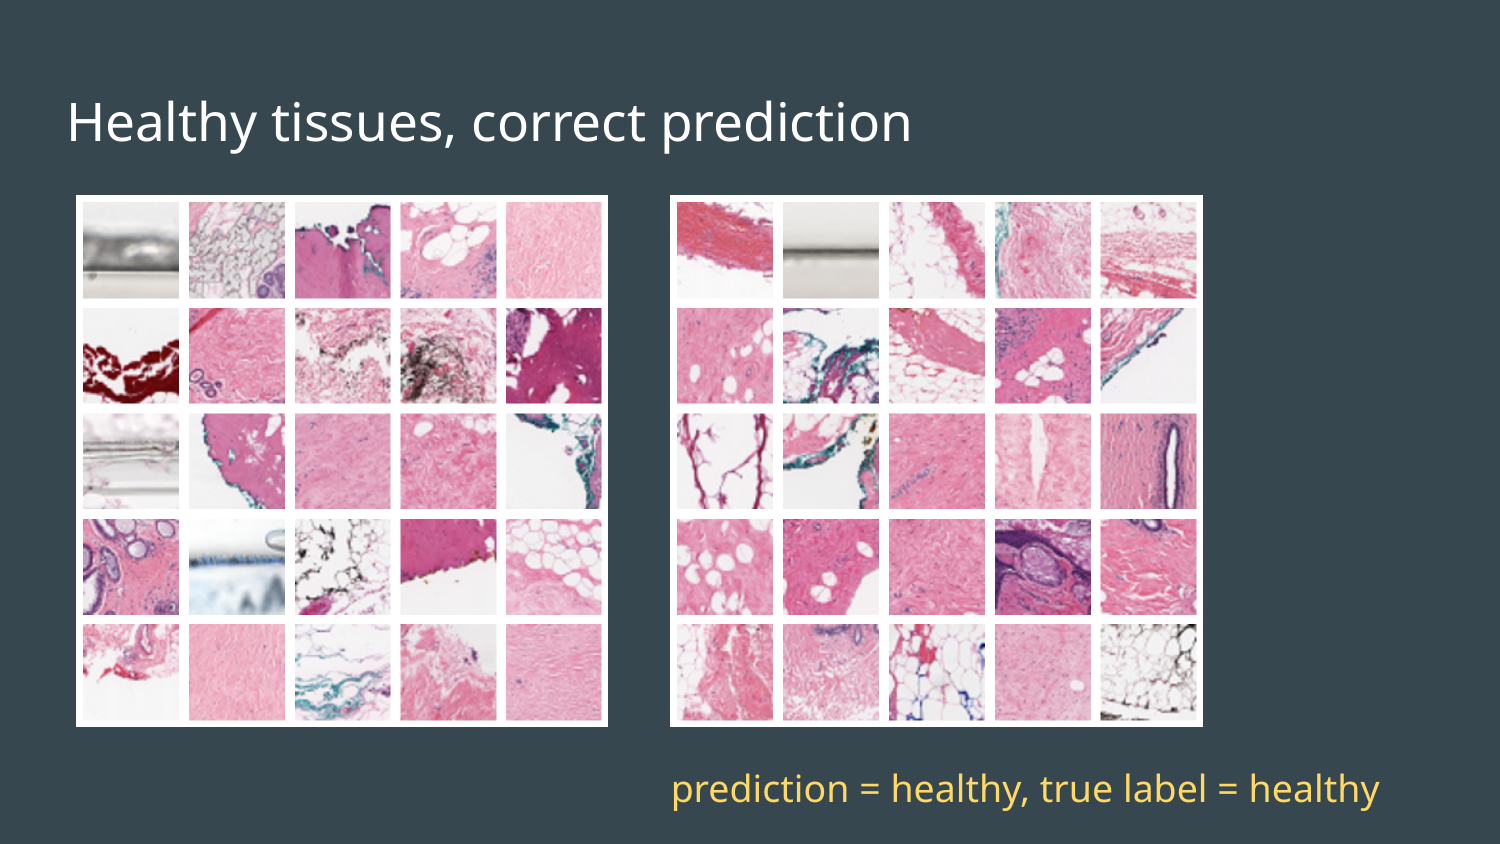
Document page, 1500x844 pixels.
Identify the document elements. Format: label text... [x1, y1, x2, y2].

title Healthy tissues, correct prediction [51, 72, 1449, 167]
text_box prediction = healthy, true label = healthy [655, 743, 1459, 826]
picture [76, 195, 608, 727]
picture [670, 195, 1203, 727]
